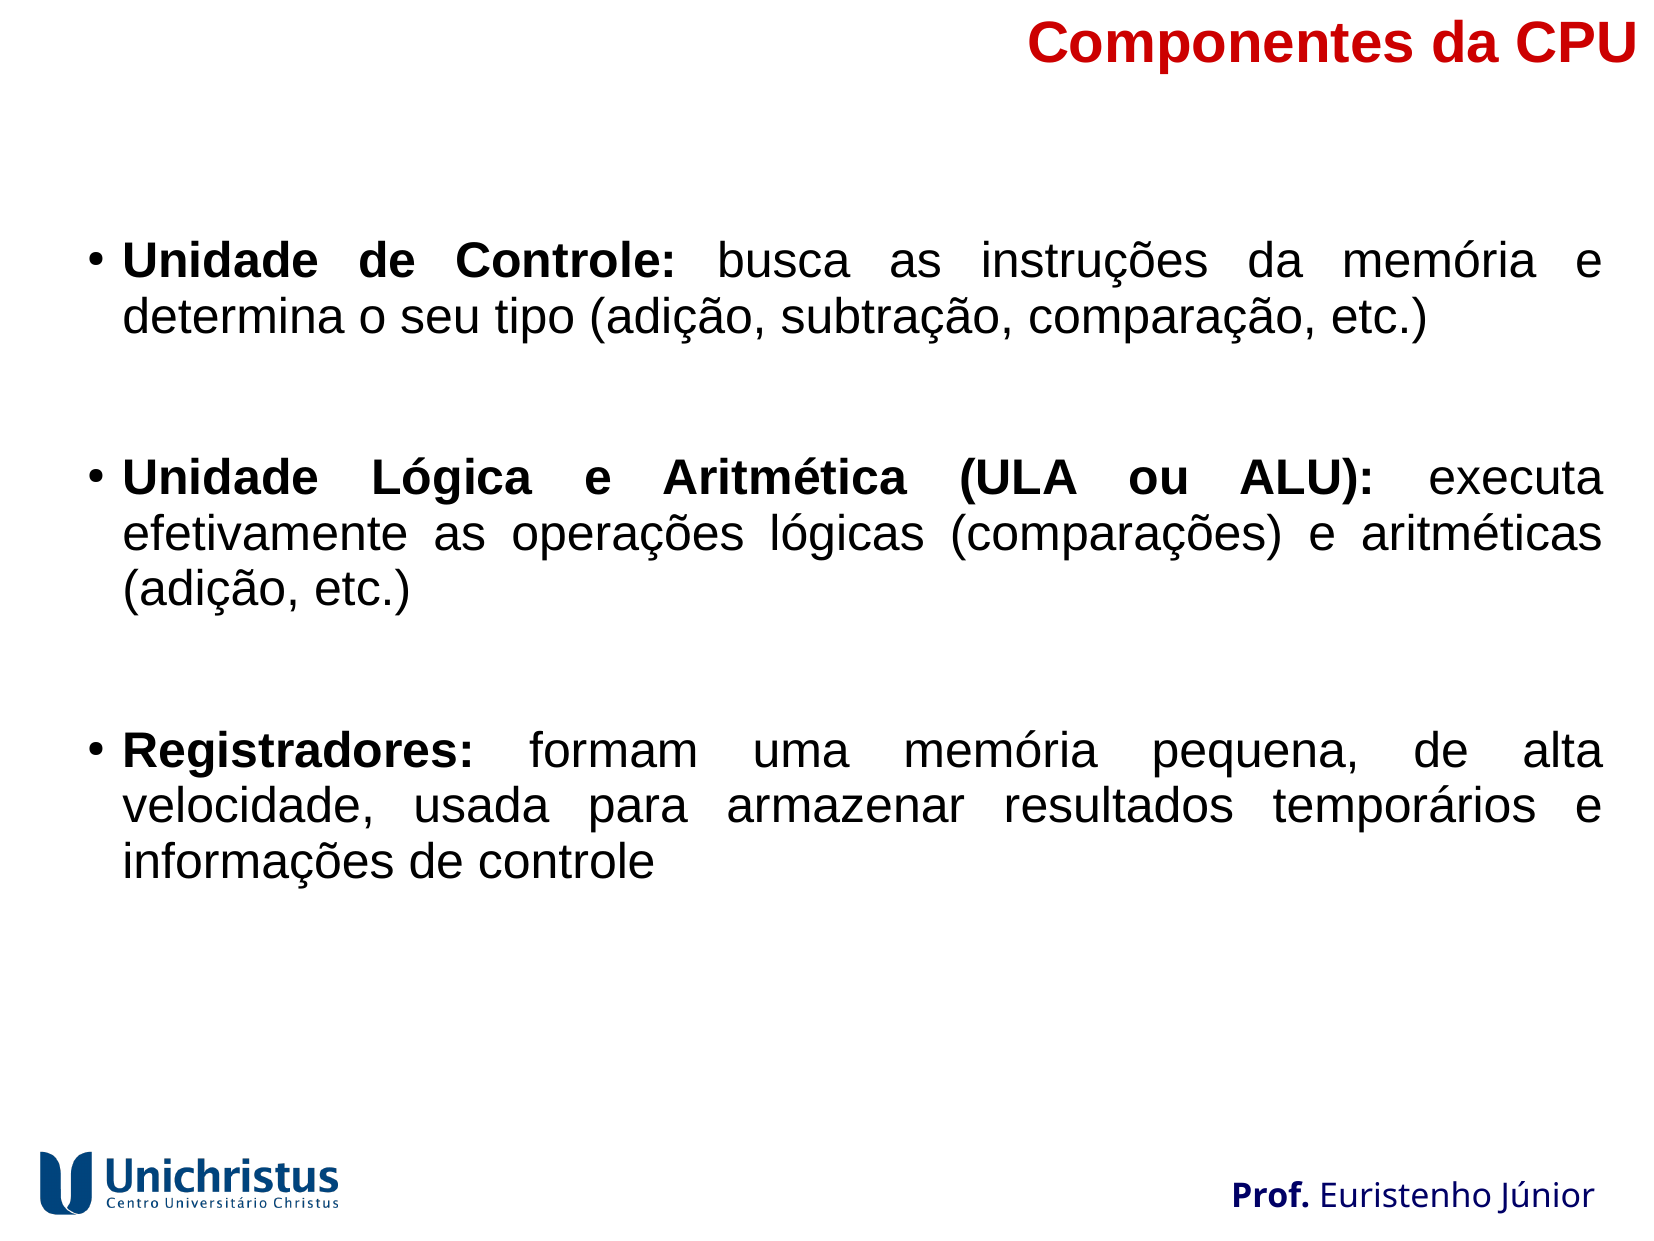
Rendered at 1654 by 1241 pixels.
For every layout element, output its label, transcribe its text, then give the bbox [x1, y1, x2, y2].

picture [35, 1148, 343, 1217]
text_box Prof. Euristenho Júnior [1216, 1163, 1654, 1224]
text_box Unidade de Controle: busca as instruções da memória e determina o seu tipo (adição, subtração, comparação, etc.) Unidade Lógica e Aritmética (ULA ou ALU): executa efetivamente as operações lógicas (comparações) e aritméticas (adição, etc.) Registradores: formam uma memória pequena, de alta velocidade, usada para armazenar resultados temporários e informações de controle [72, 224, 1619, 897]
text_box Componentes da CPU [1012, 2, 1654, 83]
